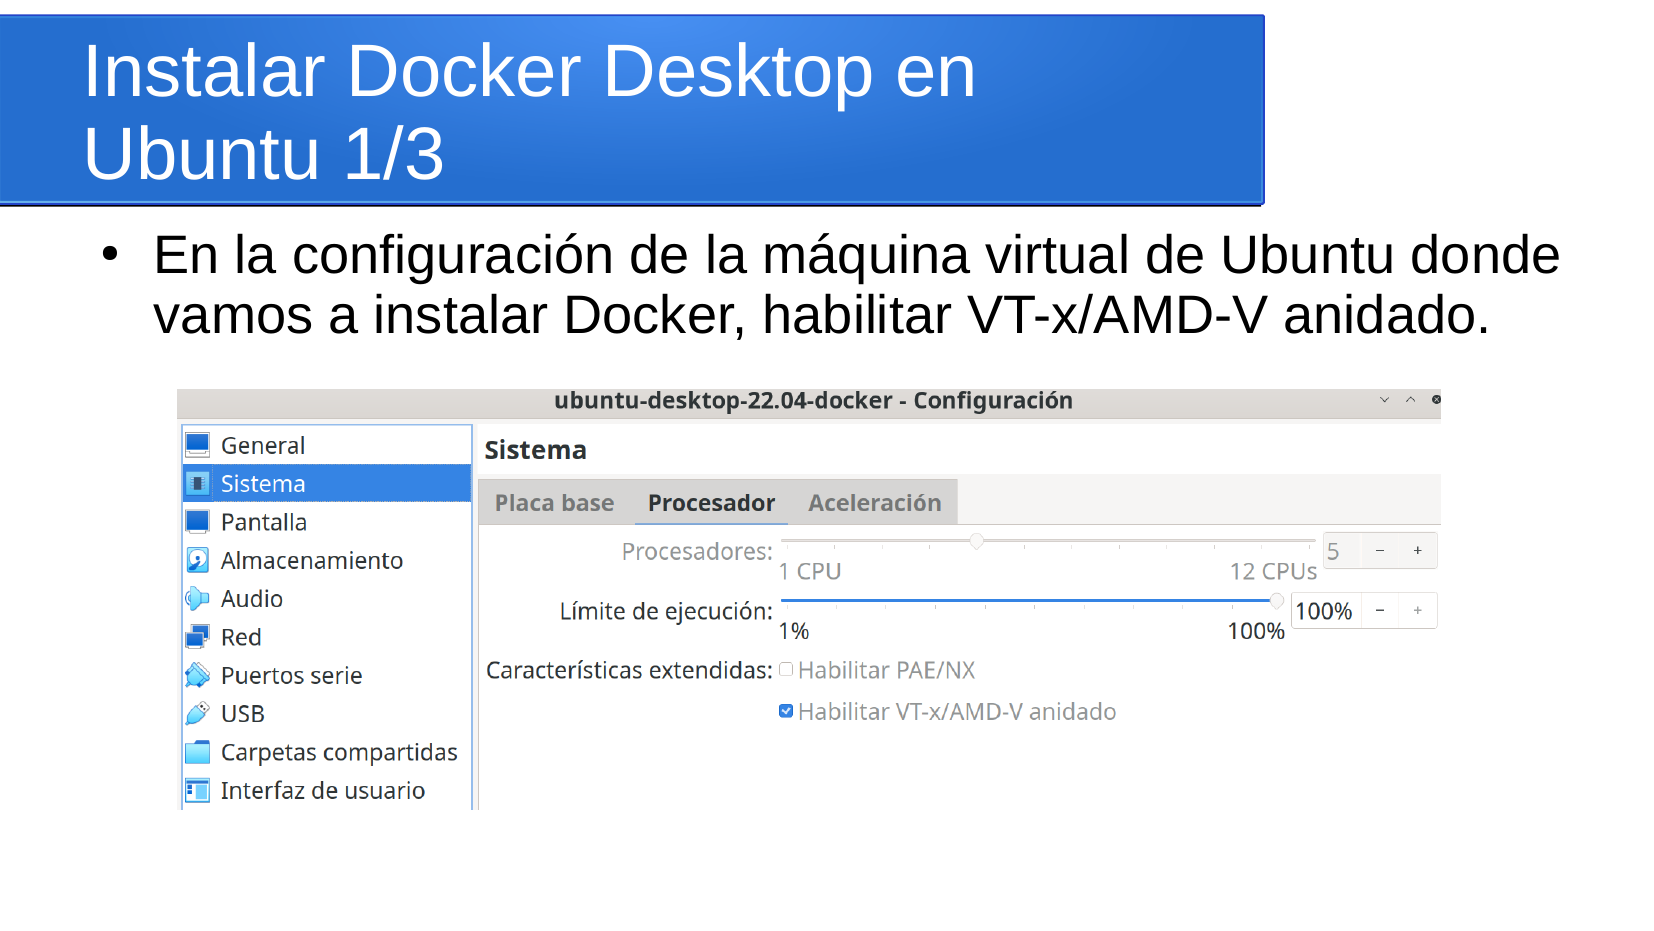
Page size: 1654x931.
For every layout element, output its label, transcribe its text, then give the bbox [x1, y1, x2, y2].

picture [177, 389, 1441, 810]
list En la configuración de la máquina virtual de Ubuntu donde vamos a instalar Docker, habilitar VT-x/AMD-V anidado. [82, 224, 1571, 764]
title Instalar Docker Desktop en Ubuntu 1/3 [82, 29, 1235, 196]
